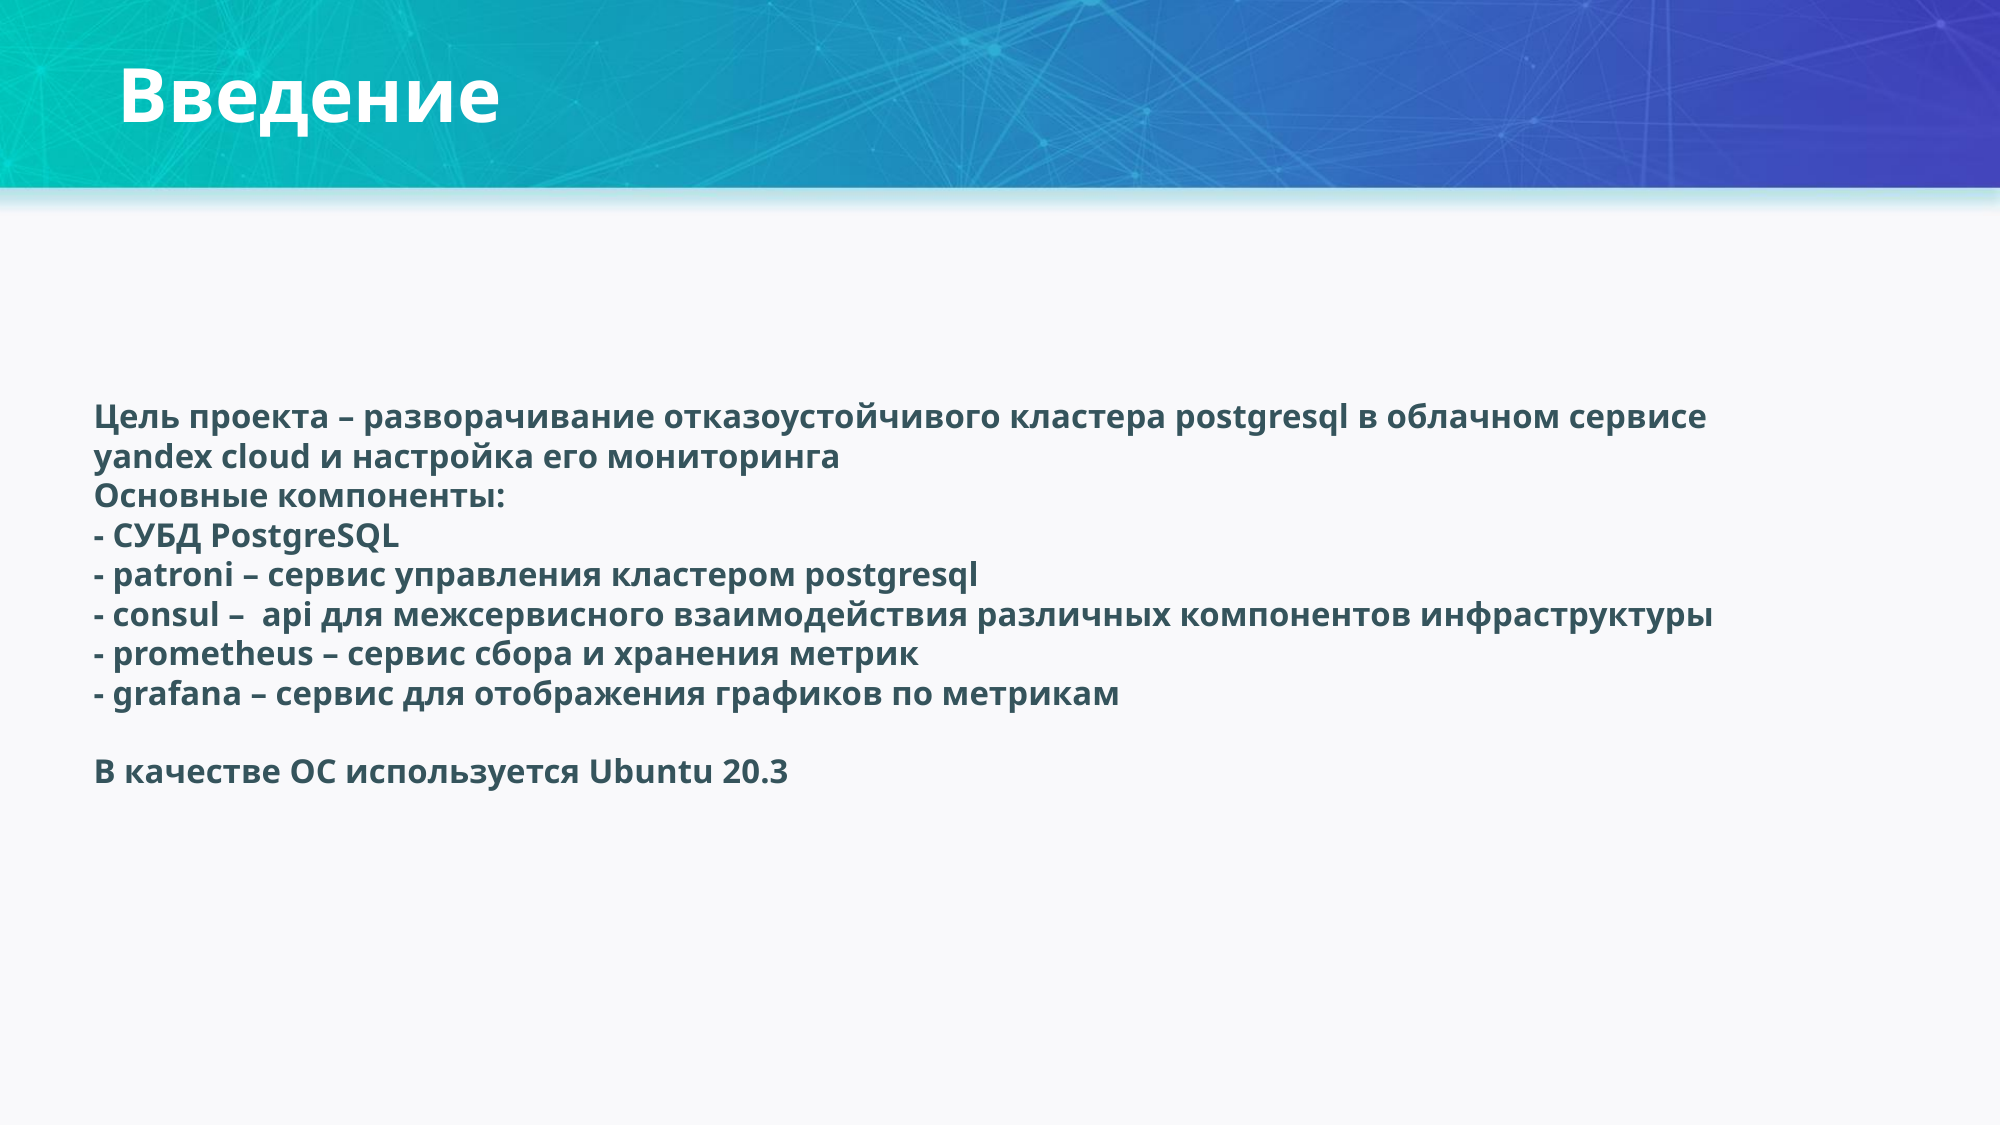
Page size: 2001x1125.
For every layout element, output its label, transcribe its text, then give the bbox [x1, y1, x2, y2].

picture [0, 0, 2000, 1125]
text_box Введение [117, 57, 1882, 139]
text_box Цель проекта – разворачивание отказоустойчивого кластера postgresql в облачном сервисе yandex cloud и настройка его мониторинга Основные компоненты: - СУБД PostgreSQL - patroni – сервис управления кластером postgresql - consul – api для межсервисного взаимодействия различных компонентов инфраструктуры - prometheus – сервис сбора и хранения метрик - grafana – сервис для отображения графиков по метрикам В качестве ОС используется Ubuntu 20.3 [87, 268, 1830, 958]
